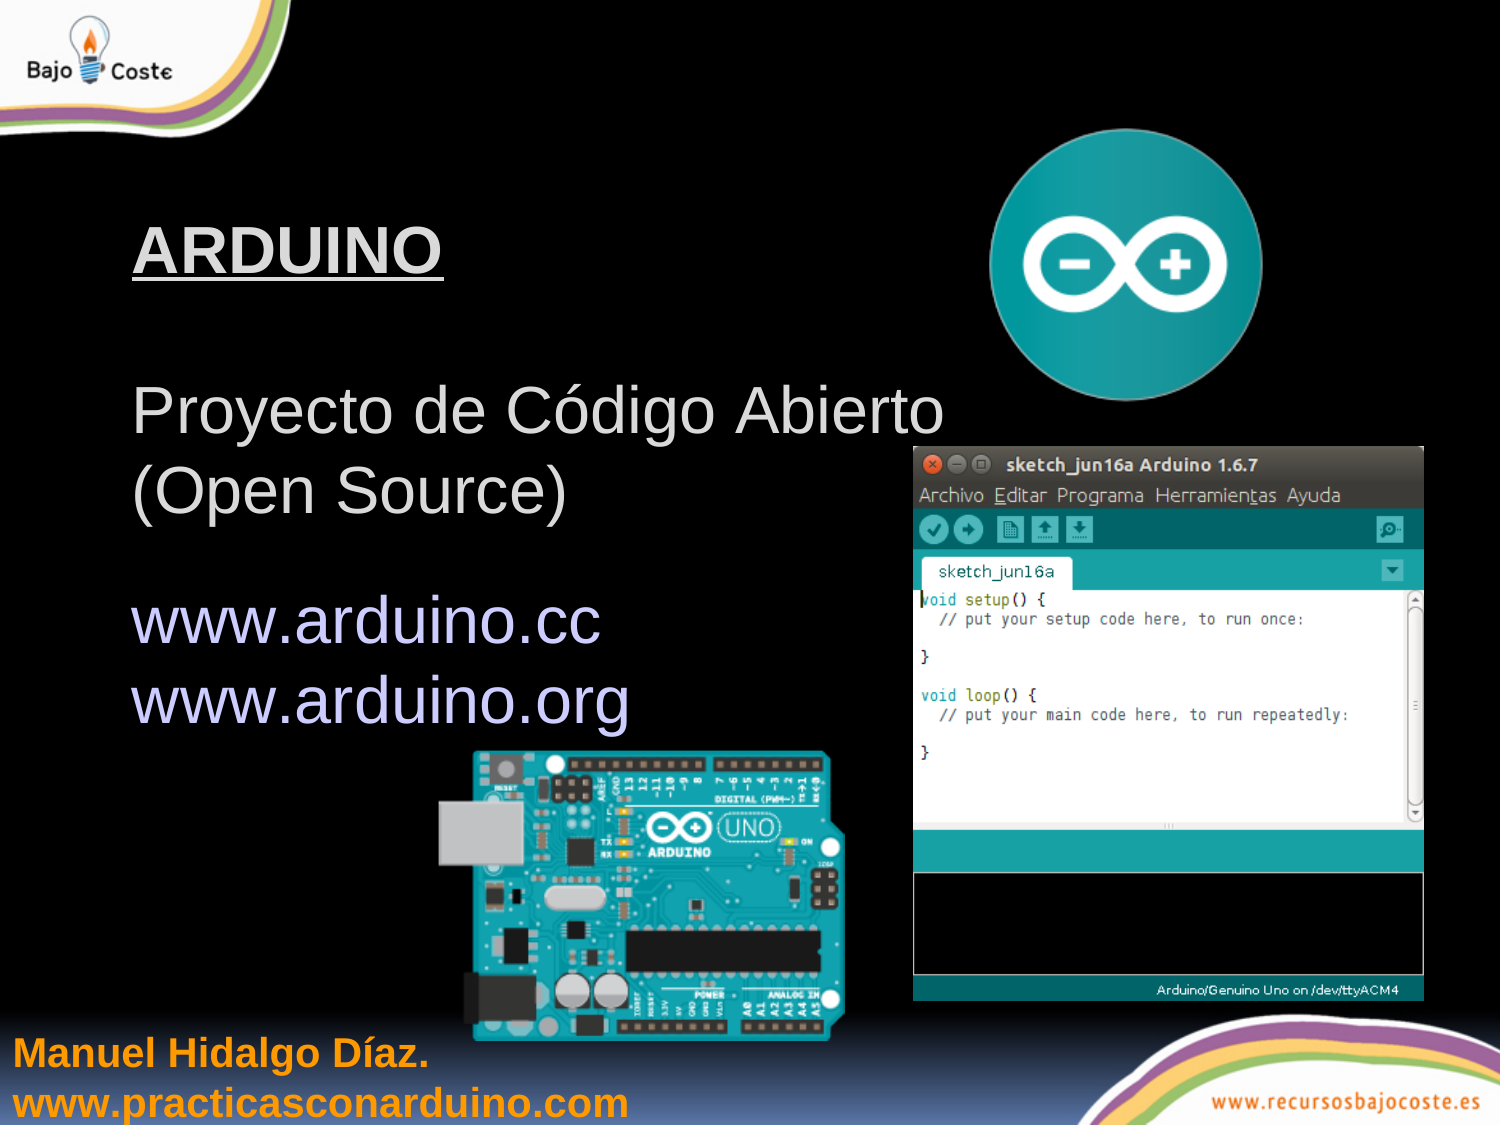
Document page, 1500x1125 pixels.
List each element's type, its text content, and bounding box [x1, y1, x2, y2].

picture [0, 0, 1500, 1125]
text_box Manuel Hidalgo Díaz. www.practicasconarduino.com [0, 1017, 683, 1125]
text_box ARDUINO Proyecto de Código Abierto (Open Source) www.arduino.cc www.arduino.org [117, 199, 1416, 961]
